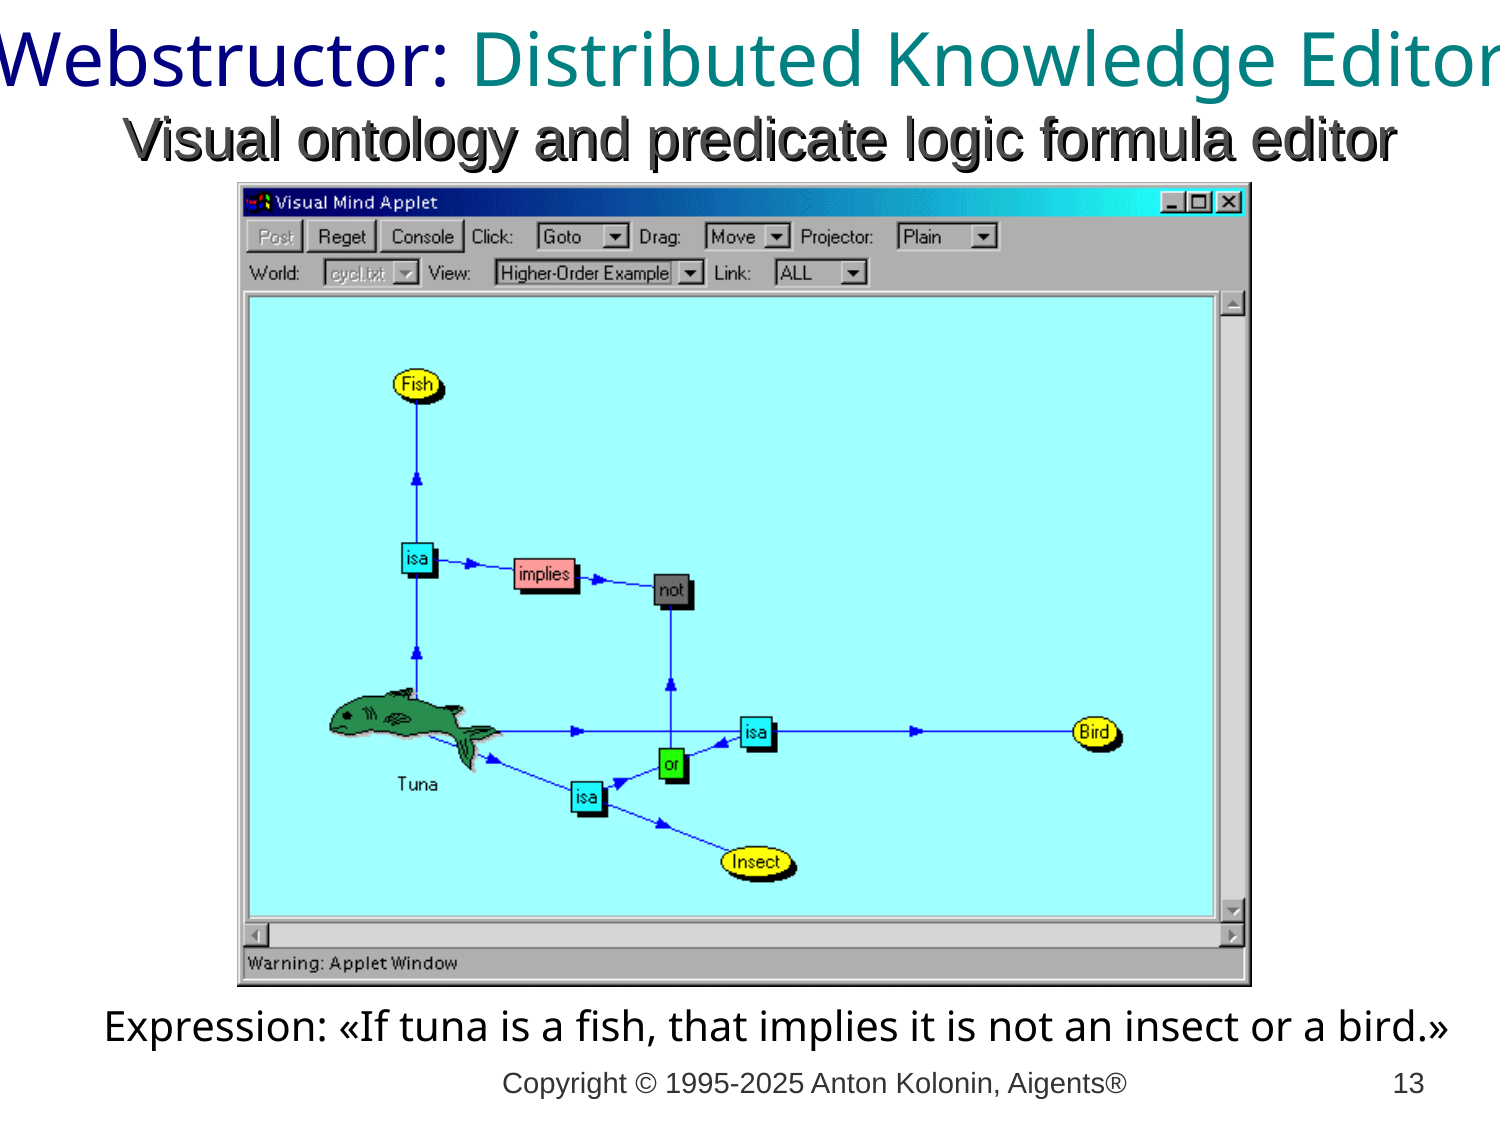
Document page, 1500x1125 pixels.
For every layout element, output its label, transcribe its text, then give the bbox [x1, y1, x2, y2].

text_box Expression: «If tuna is a fish, that implies it is not an insect or a bird.» [88, 992, 1483, 1063]
text_box Webstructor: Distributed Knowledge Editor [0, 0, 1500, 119]
picture [237, 182, 1252, 987]
title Visual ontology and predicate logic formula editor [0, 119, 1500, 179]
